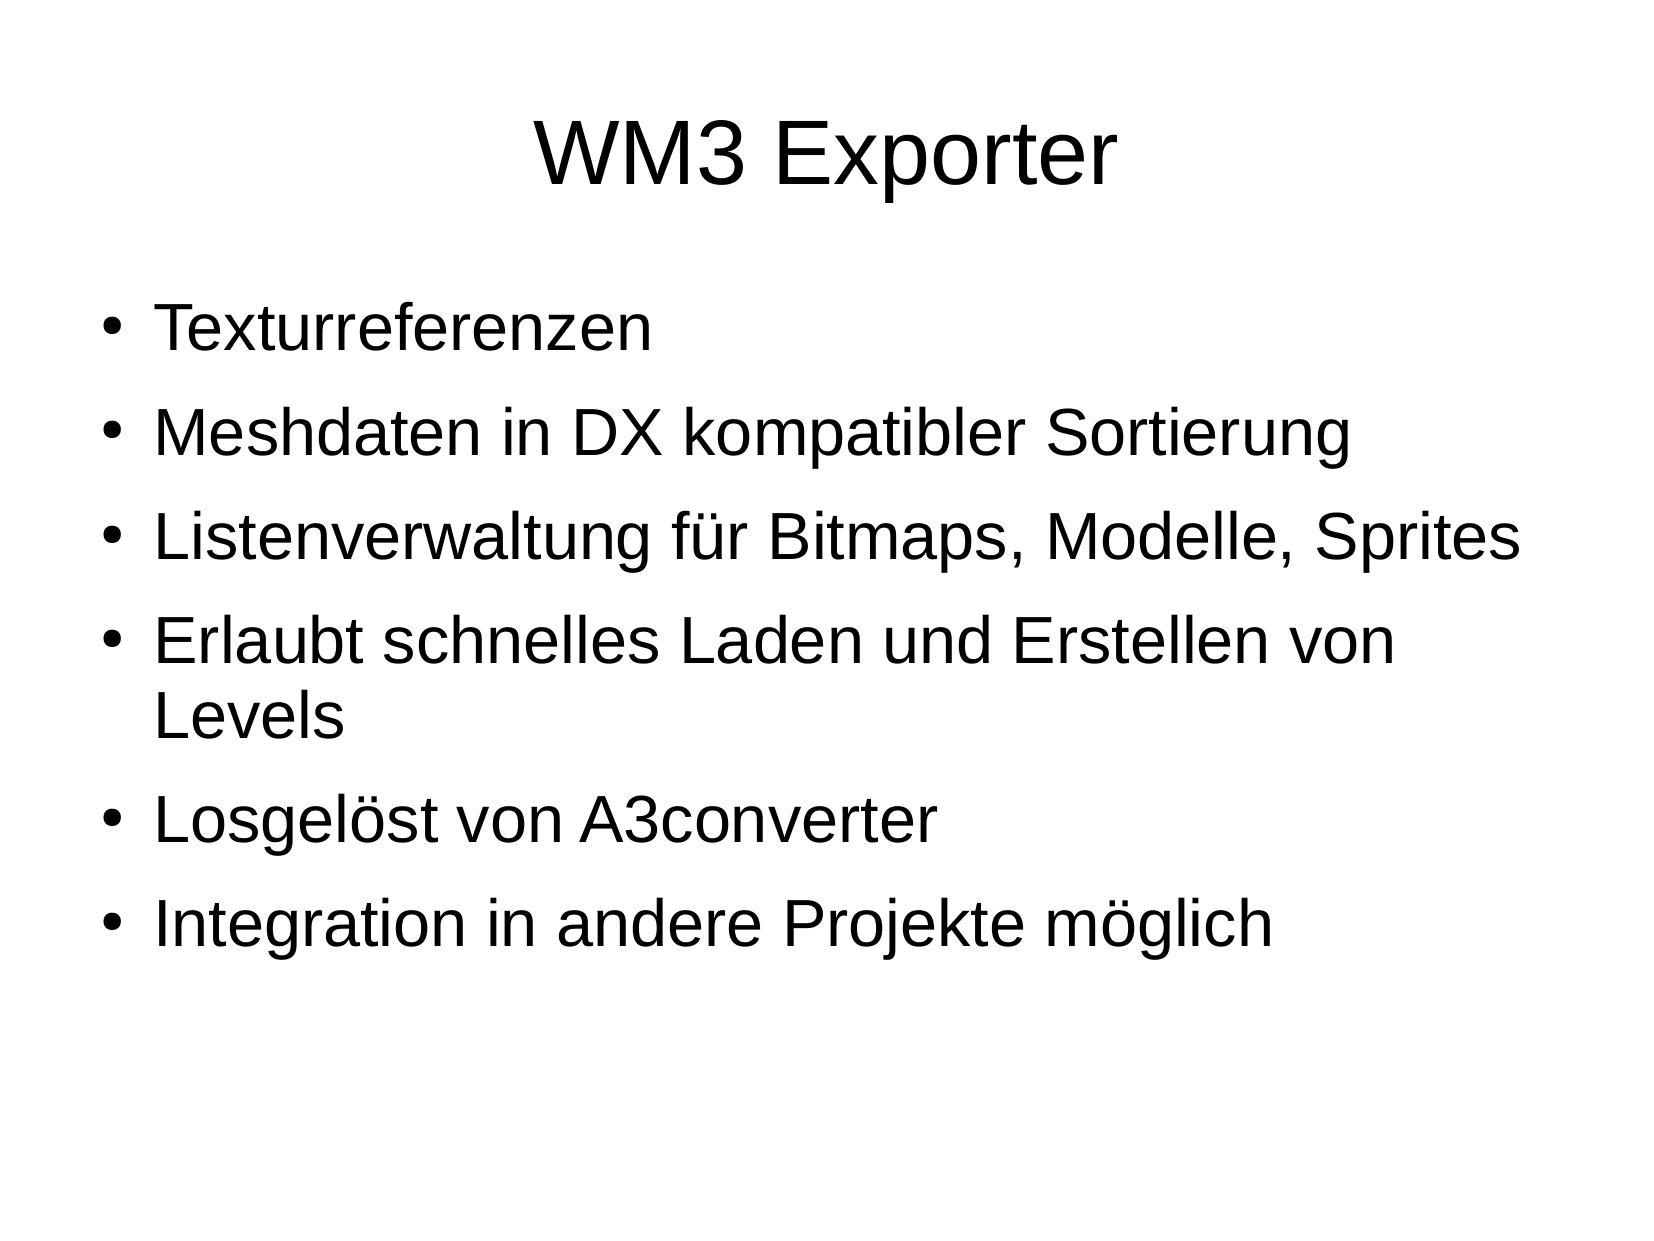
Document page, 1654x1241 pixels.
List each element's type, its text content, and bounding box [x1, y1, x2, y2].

title WM3 Exporter [82, 49, 1571, 257]
list Texturreferenzen Meshdaten in DX kompatibler Sortierung Listenverwaltung für Bitmaps, Modelle, Sprites Erlaubt schnelles Laden und Erstellen von Levels Losgelöst von A3converter Integration in andere Projekte möglich [82, 290, 1571, 1109]
